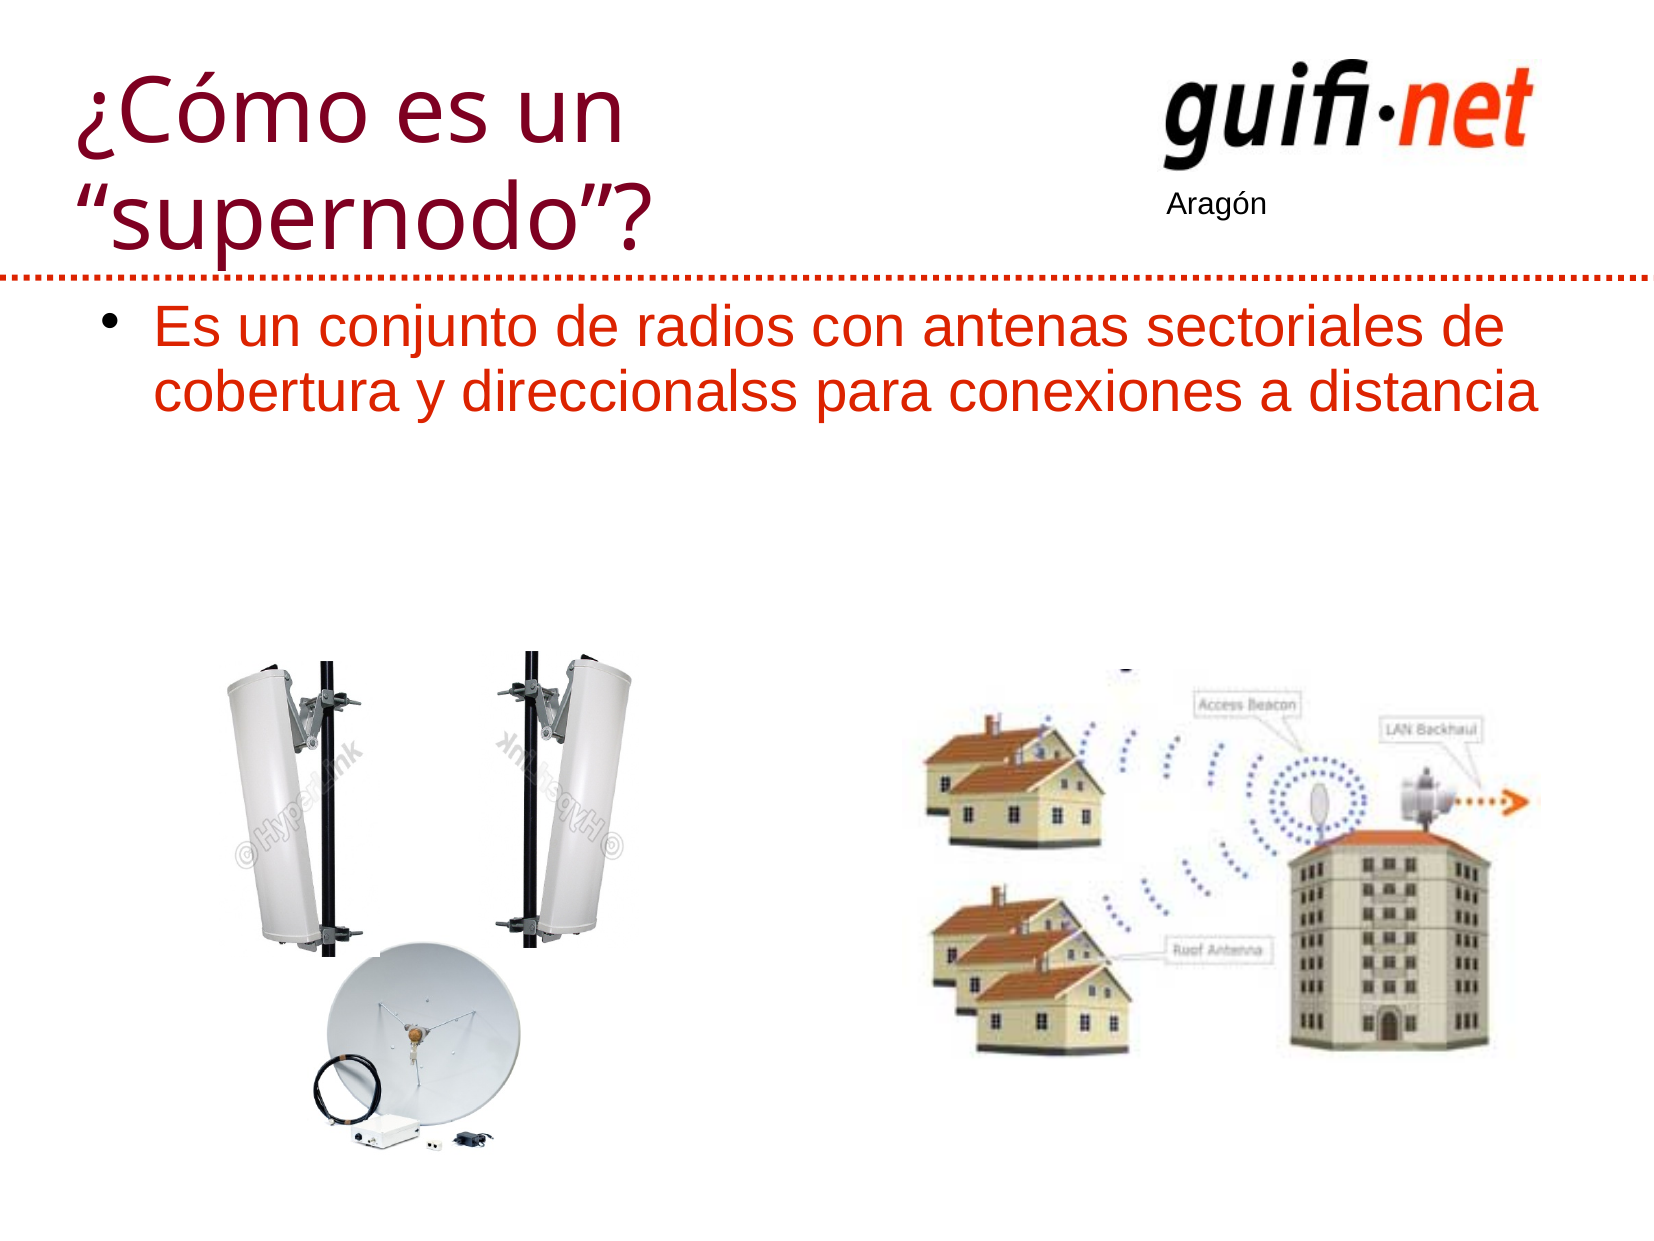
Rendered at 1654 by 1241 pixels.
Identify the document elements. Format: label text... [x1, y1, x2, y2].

picture [219, 651, 639, 1157]
picture [1157, 59, 1542, 172]
title ¿Cómo es un “supernodo”? [76, 53, 1093, 272]
list Es un conjunto de radios con antenas sectoriales de cobertura y direccionalss para conexiones a distancia [82, 290, 1571, 1109]
picture [902, 669, 1541, 1063]
